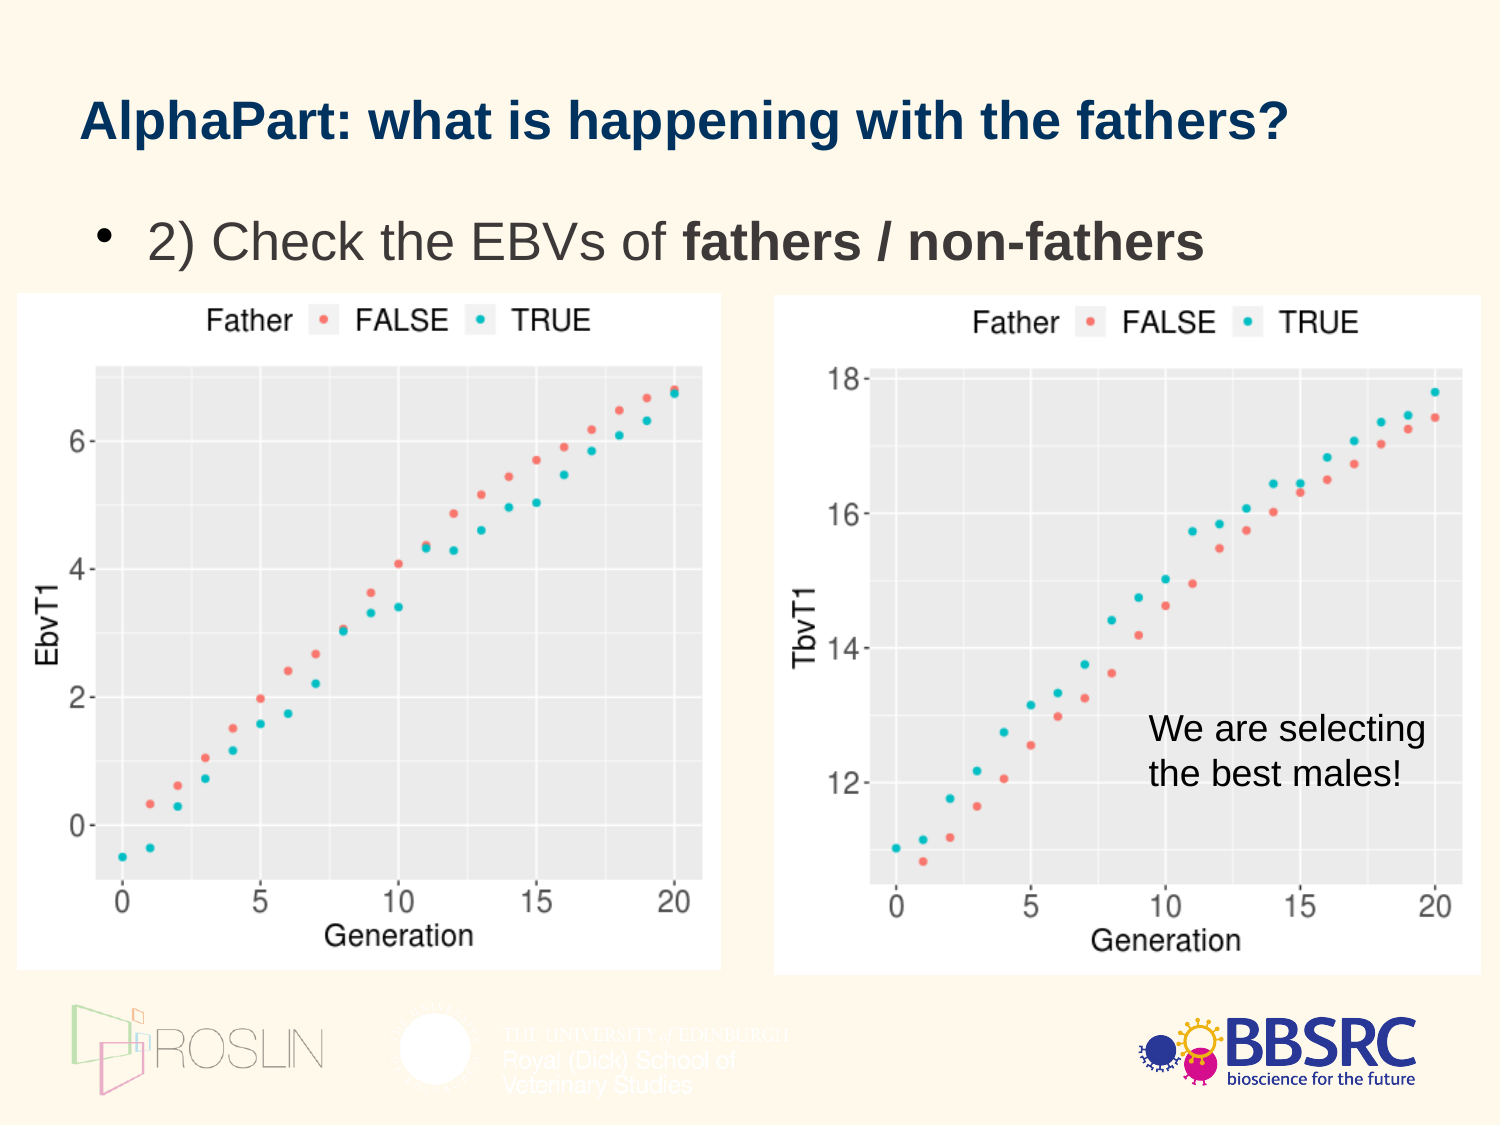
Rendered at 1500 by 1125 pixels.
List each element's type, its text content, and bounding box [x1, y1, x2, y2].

picture [1137, 1014, 1416, 1092]
text_box AlphaPart: what is happening with the fathers? [64, 78, 1425, 185]
picture [17, 293, 721, 1118]
text_box We are selecting the best males! [1133, 696, 1477, 796]
picture [774, 295, 1481, 975]
text_box 2) Check the EBVs of fathers / non-fathers [62, 198, 1425, 934]
